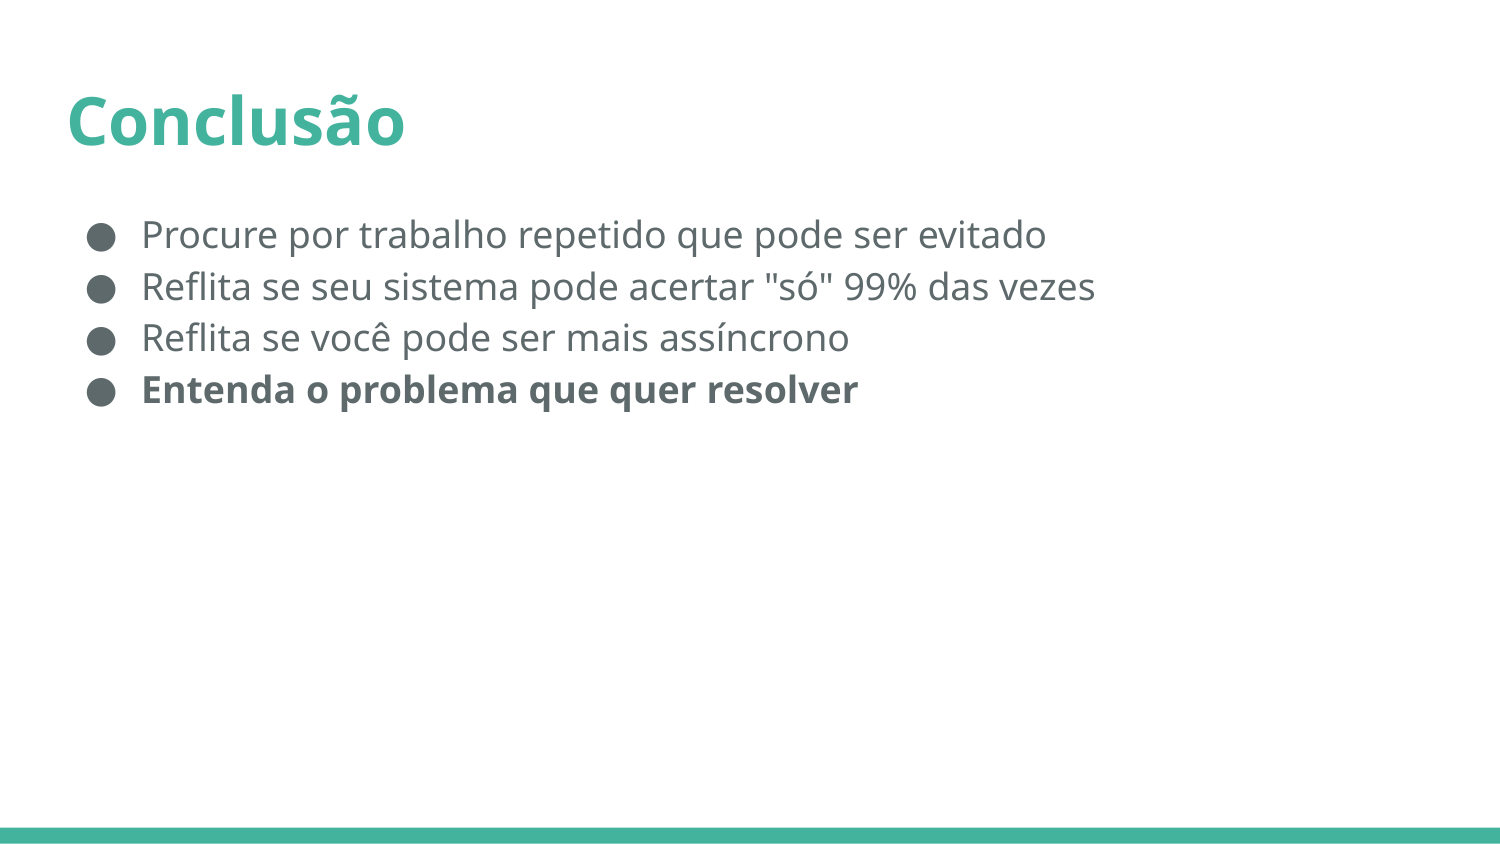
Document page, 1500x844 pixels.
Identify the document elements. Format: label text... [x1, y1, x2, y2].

list Procure por trabalho repetido que pode ser evitado Reflita se seu sistema pode acertar "só" 99% das vezes Reflita se você pode ser mais assíncrono Entenda o problema que quer resolver [51, 189, 1449, 750]
title Conclusão [51, 64, 1449, 167]
